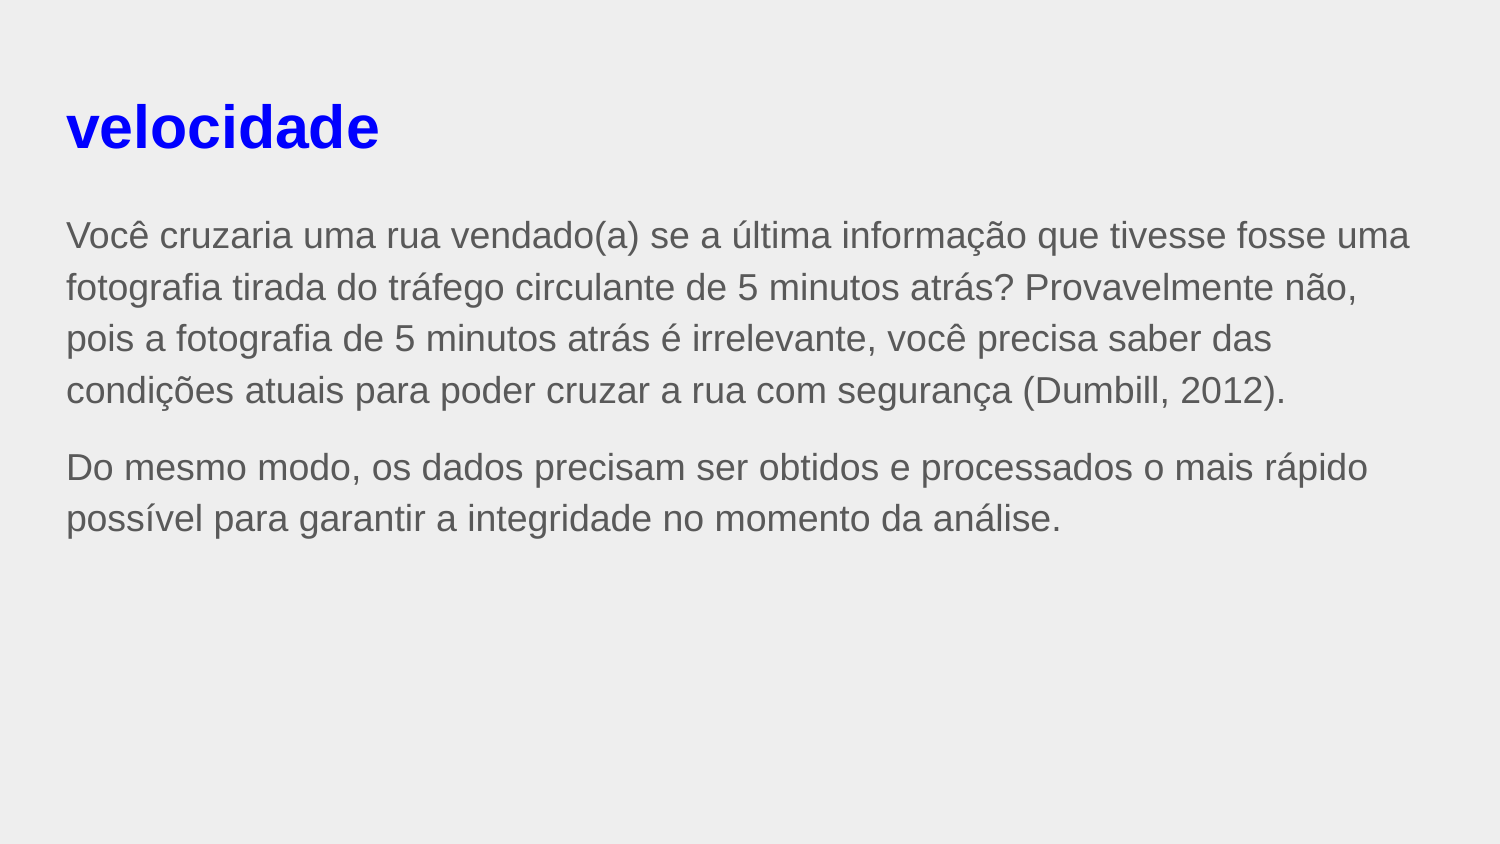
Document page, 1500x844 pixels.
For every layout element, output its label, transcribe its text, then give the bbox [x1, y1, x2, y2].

title velocidade [51, 72, 1449, 167]
list Você cruzaria uma rua vendado(a) se a última informação que tivesse fosse uma fotografia tirada do tráfego circulante de 5 minutos atrás? Provavelmente não, pois a fotografia de 5 minutos atrás é irrelevante, você precisa saber das condições atuais para poder cruzar a rua com segurança (Dumbill, 2012). Do mesmo modo, os dados precisam ser obtidos e processados o mais rápido possível para garantir a integridade no momento da análise. [51, 189, 1449, 750]
